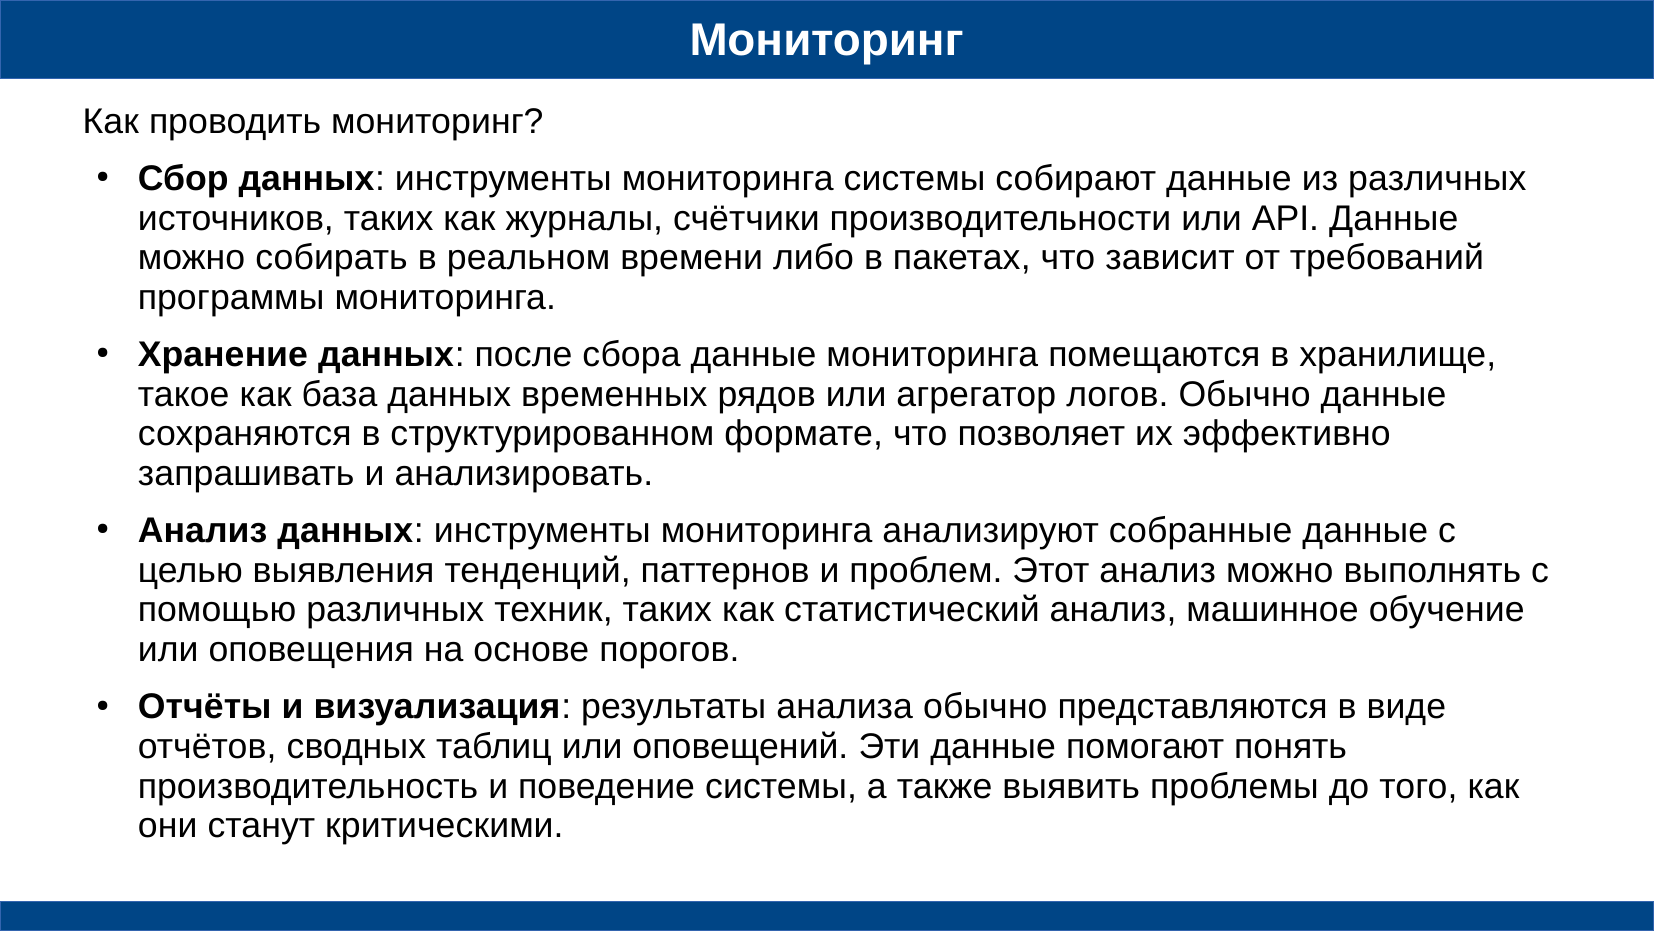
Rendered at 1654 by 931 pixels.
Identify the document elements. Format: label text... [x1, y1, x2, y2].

list Как проводить мониторинг? Сбор данных: инструменты мониторинга системы собирают данные из различных источников, таких как журналы, счётчики производительности или API. Данные можно собирать в реальном времени либо в пакетах, что зависит от требований программы мониторинга. Хранение данных: после сбора данные мониторинга помещаются в хранилище, такое как база данных временных рядов или агрегатор логов. Обычно данные сохраняются в структурированном формате, что позволяет их эффективно запрашивать и анализировать. Анализ данных: инструменты мониторинга анализируют собранные данные с целью выявления тенденций, паттернов и проблем. Этот анализ можно выполнять с помощью различных техник, таких как статистический анализ, машинное обучение или оповещения на основе порогов. Отчёты и визуализация: результаты анализа обычно представляются в виде отчётов, сводных таблиц или оповещений. Эти данные помогают понять производительность и поведение системы, а также выявить проблемы до того, как они станут критическими. [82, 101, 1571, 856]
title Мониторинг [0, 0, 1654, 79]
